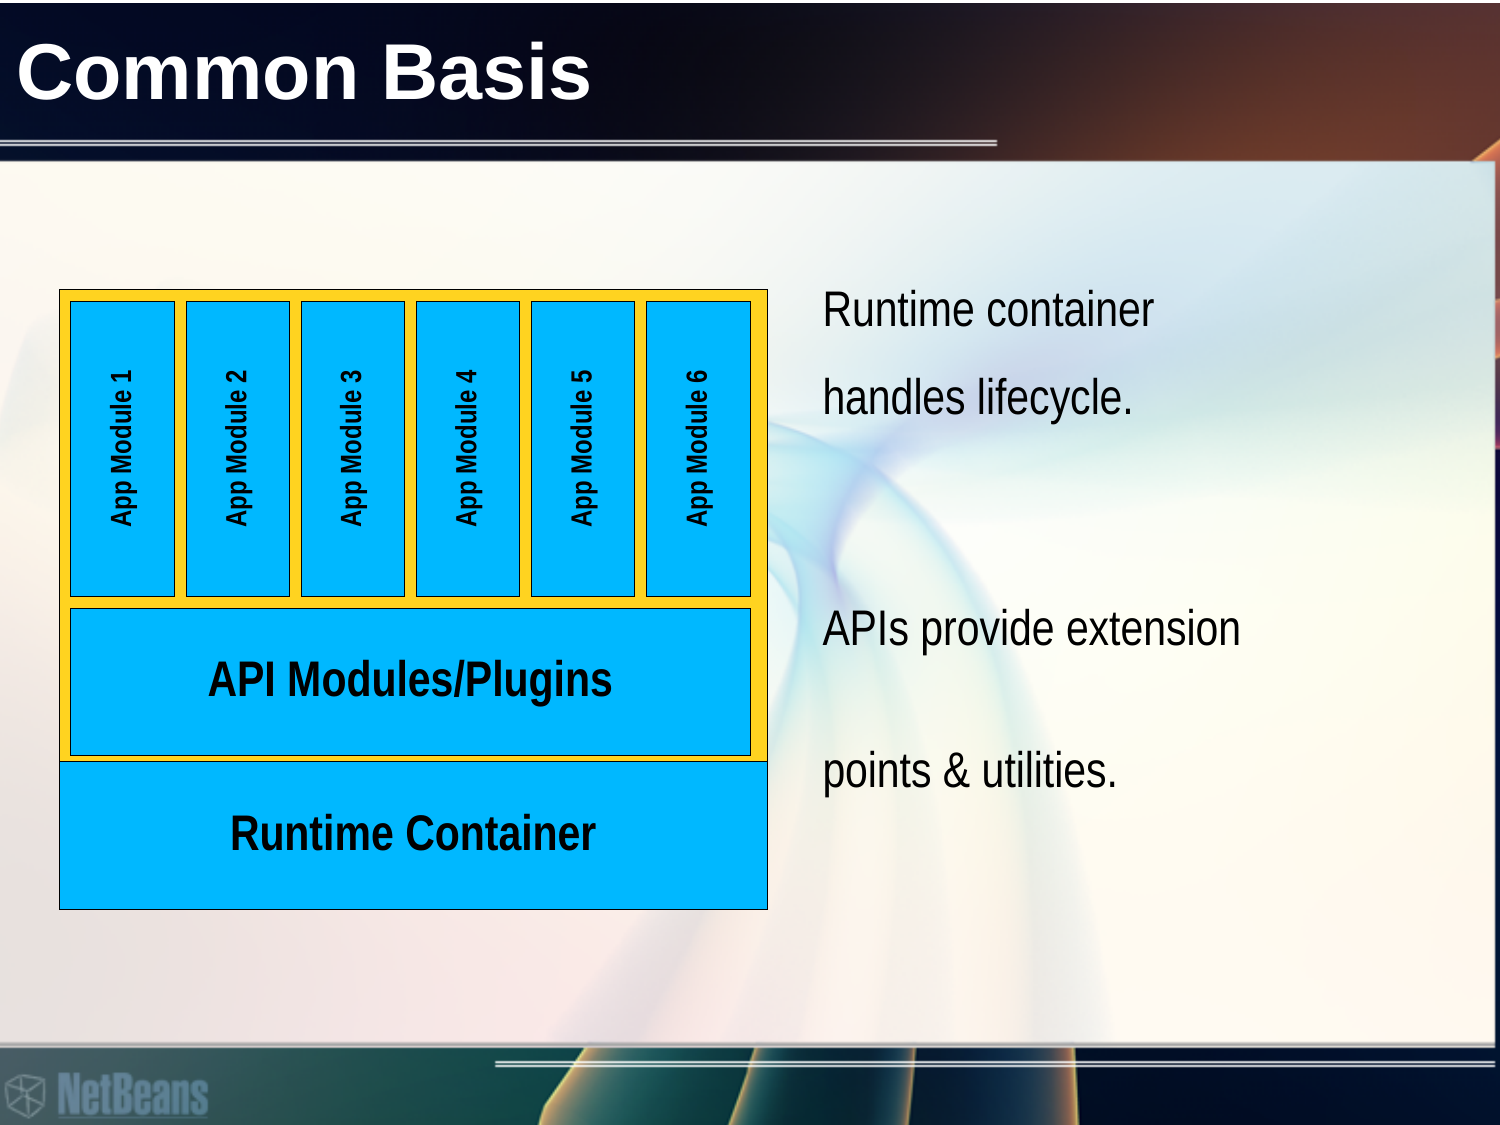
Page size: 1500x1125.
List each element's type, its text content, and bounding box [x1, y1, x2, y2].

title Common Basis [16, 40, 1378, 145]
list Runtime container handles lifecycle. APIs provide extension points & utilities. [64, 207, 1401, 966]
text_box [59, 289, 64, 761]
picture [0, 3, 1500, 1125]
text_box Runtime Container [59, 761, 64, 910]
